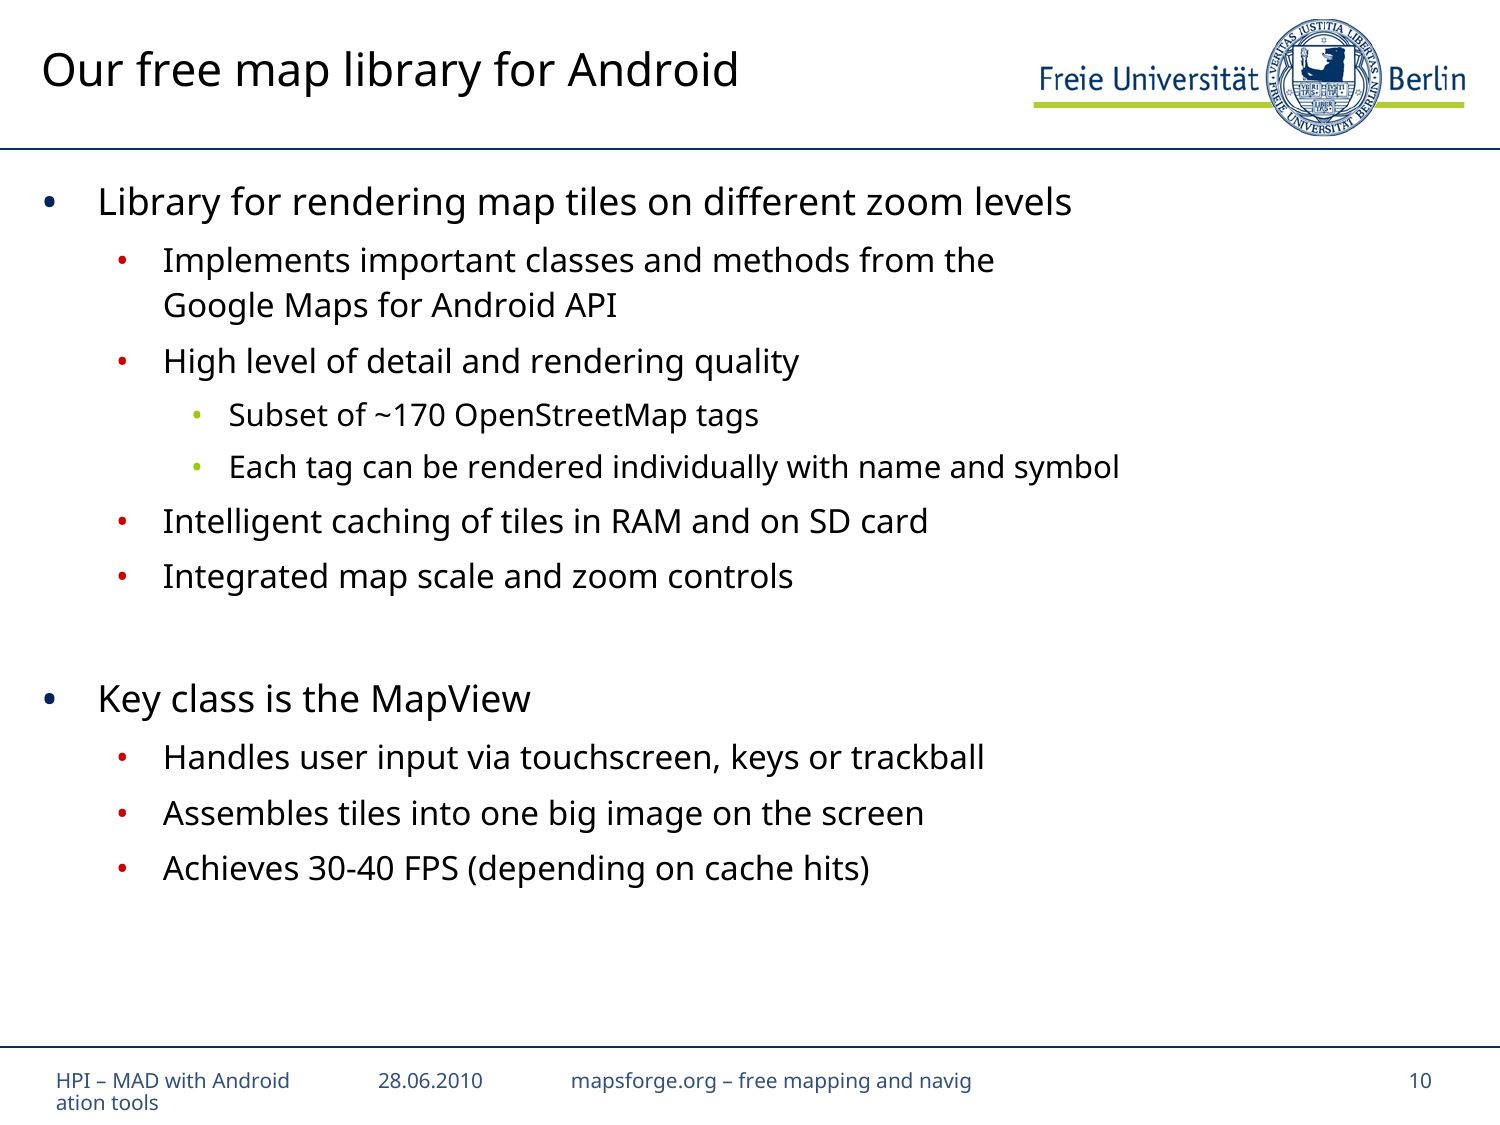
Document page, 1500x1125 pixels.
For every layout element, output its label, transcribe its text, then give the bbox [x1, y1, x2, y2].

list Library for rendering map tiles on different zoom levels Implements important classes and methods from the Google Maps for Android API High level of detail and rendering quality Subset of ~170 OpenStreetMap tags Each tag can be rendered individually with name and symbol Intelligent caching of tiles in RAM and on SD card Integrated map scale and zoom controls Key class is the MapView Handles user input via touchscreen, keys or trackball Assembles tiles into one big image on the screen Achieves 30-40 FPS (depending on cache hits) [41, 175, 1447, 919]
picture [1033, 19, 1470, 137]
title Our free map library for Android [41, 0, 1016, 138]
